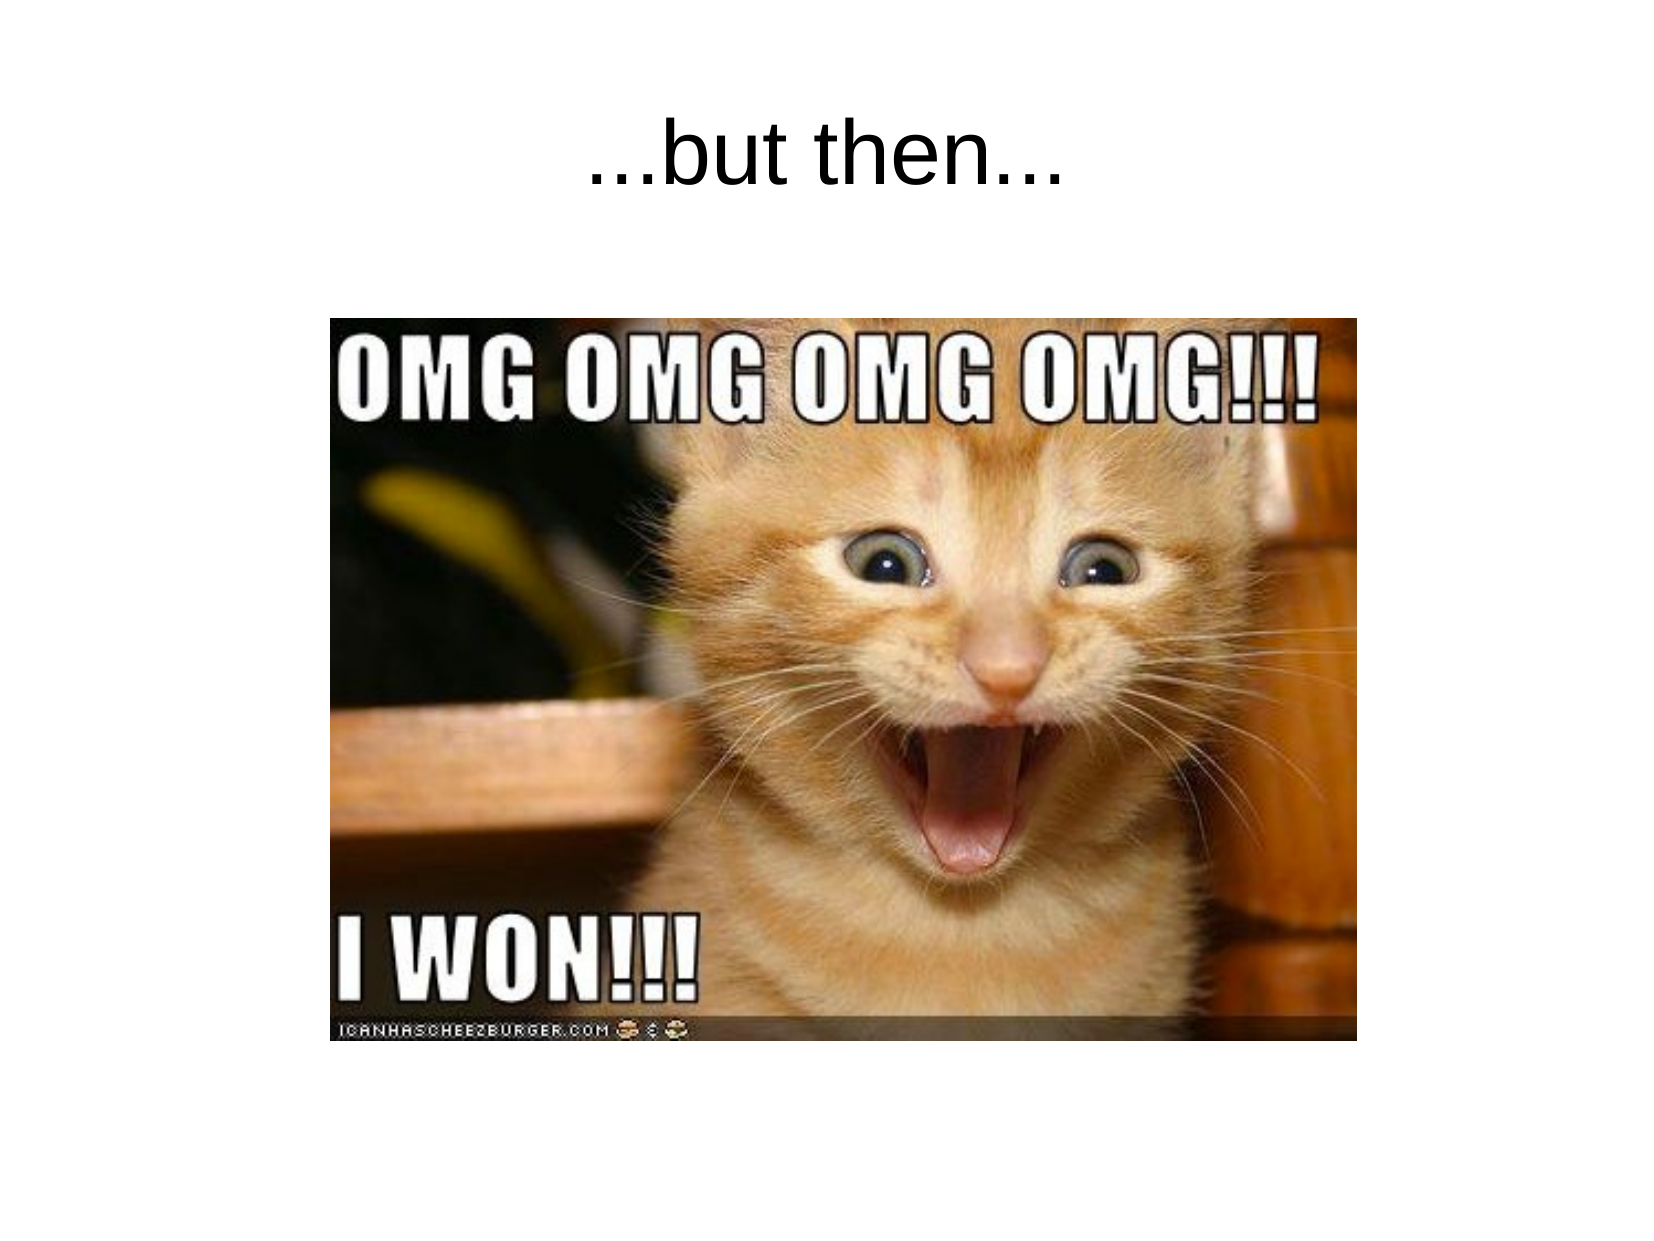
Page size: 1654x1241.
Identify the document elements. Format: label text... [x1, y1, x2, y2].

title ...but then... [82, 49, 1571, 257]
picture [330, 318, 1357, 1041]
